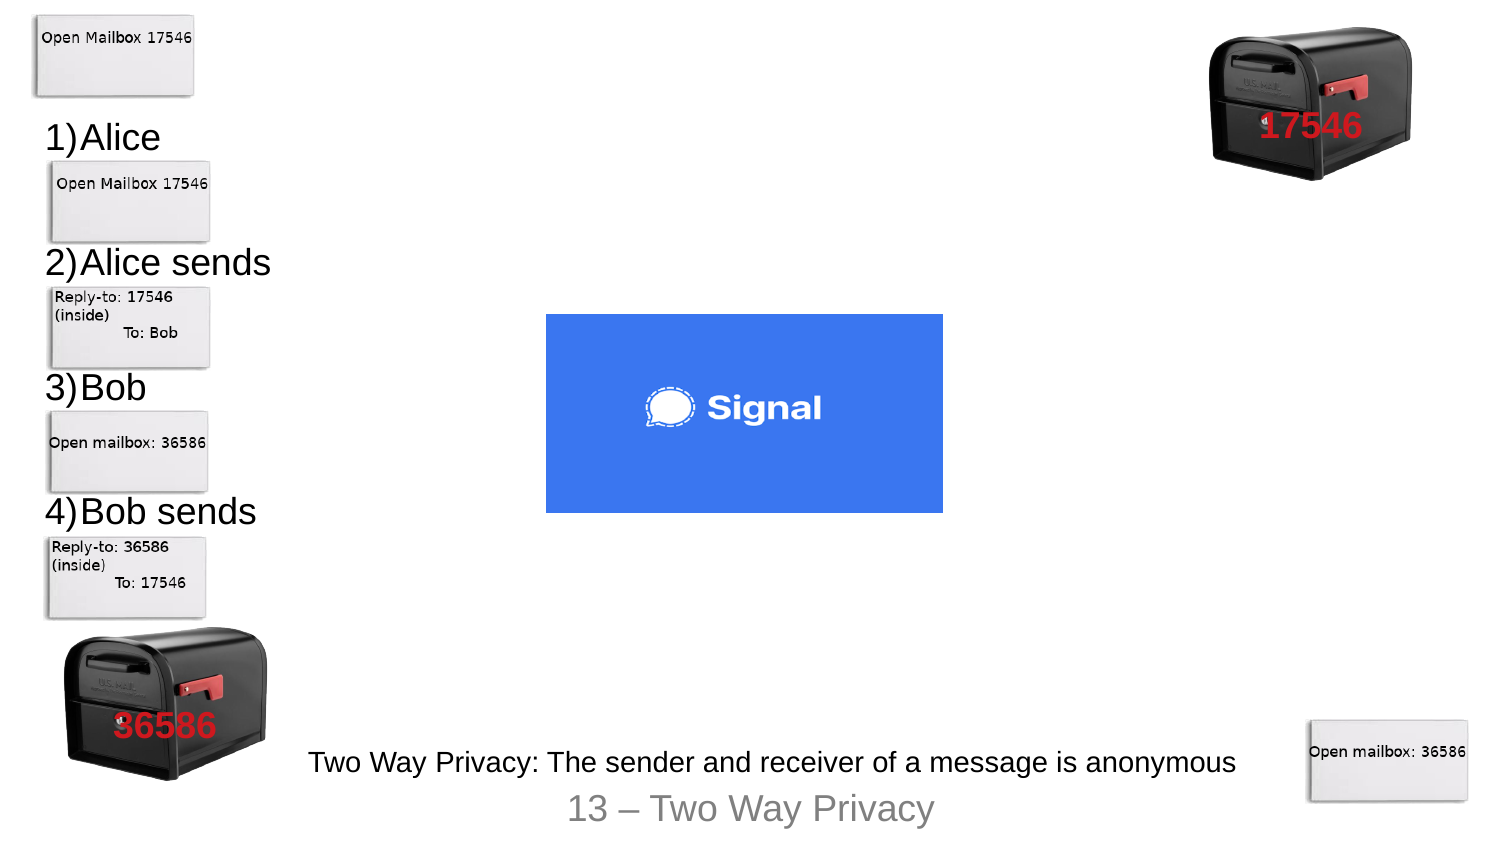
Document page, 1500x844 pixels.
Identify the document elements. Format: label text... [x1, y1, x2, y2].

picture [46, 160, 211, 245]
picture [1205, 0, 1416, 210]
picture [46, 286, 211, 371]
picture [43, 536, 271, 810]
picture [31, 14, 195, 99]
picture [546, 314, 943, 513]
picture [1305, 719, 1469, 804]
text_box Alice Alice sends Bob Bob sends [30, 109, 361, 541]
text_box Two Way Privacy: The sender and receiver of a message is anonymous [293, 738, 1299, 838]
picture [45, 410, 209, 495]
